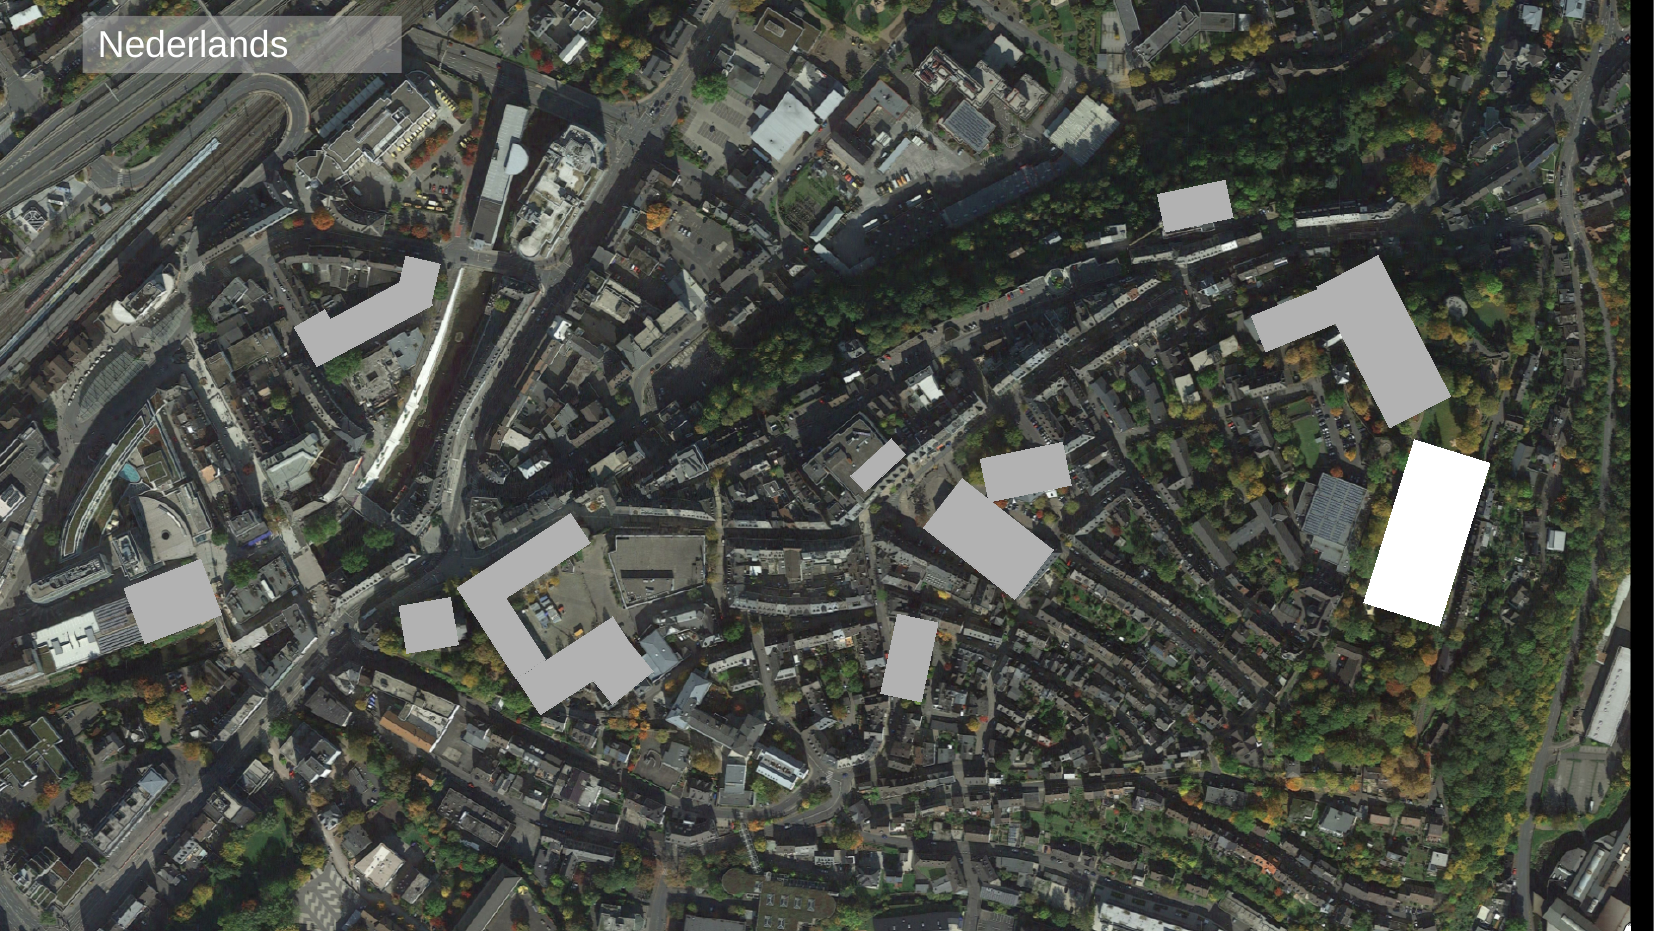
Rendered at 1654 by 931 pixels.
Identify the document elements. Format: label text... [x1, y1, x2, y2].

text_box [294, 256, 441, 367]
text_box [923, 442, 1072, 600]
text_box [457, 513, 654, 715]
text_box [1157, 180, 1234, 232]
text_box [1363, 439, 1490, 627]
text_box [399, 597, 459, 654]
text_box [850, 438, 906, 492]
text_box Nederlands [82, 15, 402, 73]
picture [0, 0, 1654, 931]
text_box [880, 614, 938, 702]
text_box [124, 559, 222, 644]
text_box [1251, 255, 1451, 428]
